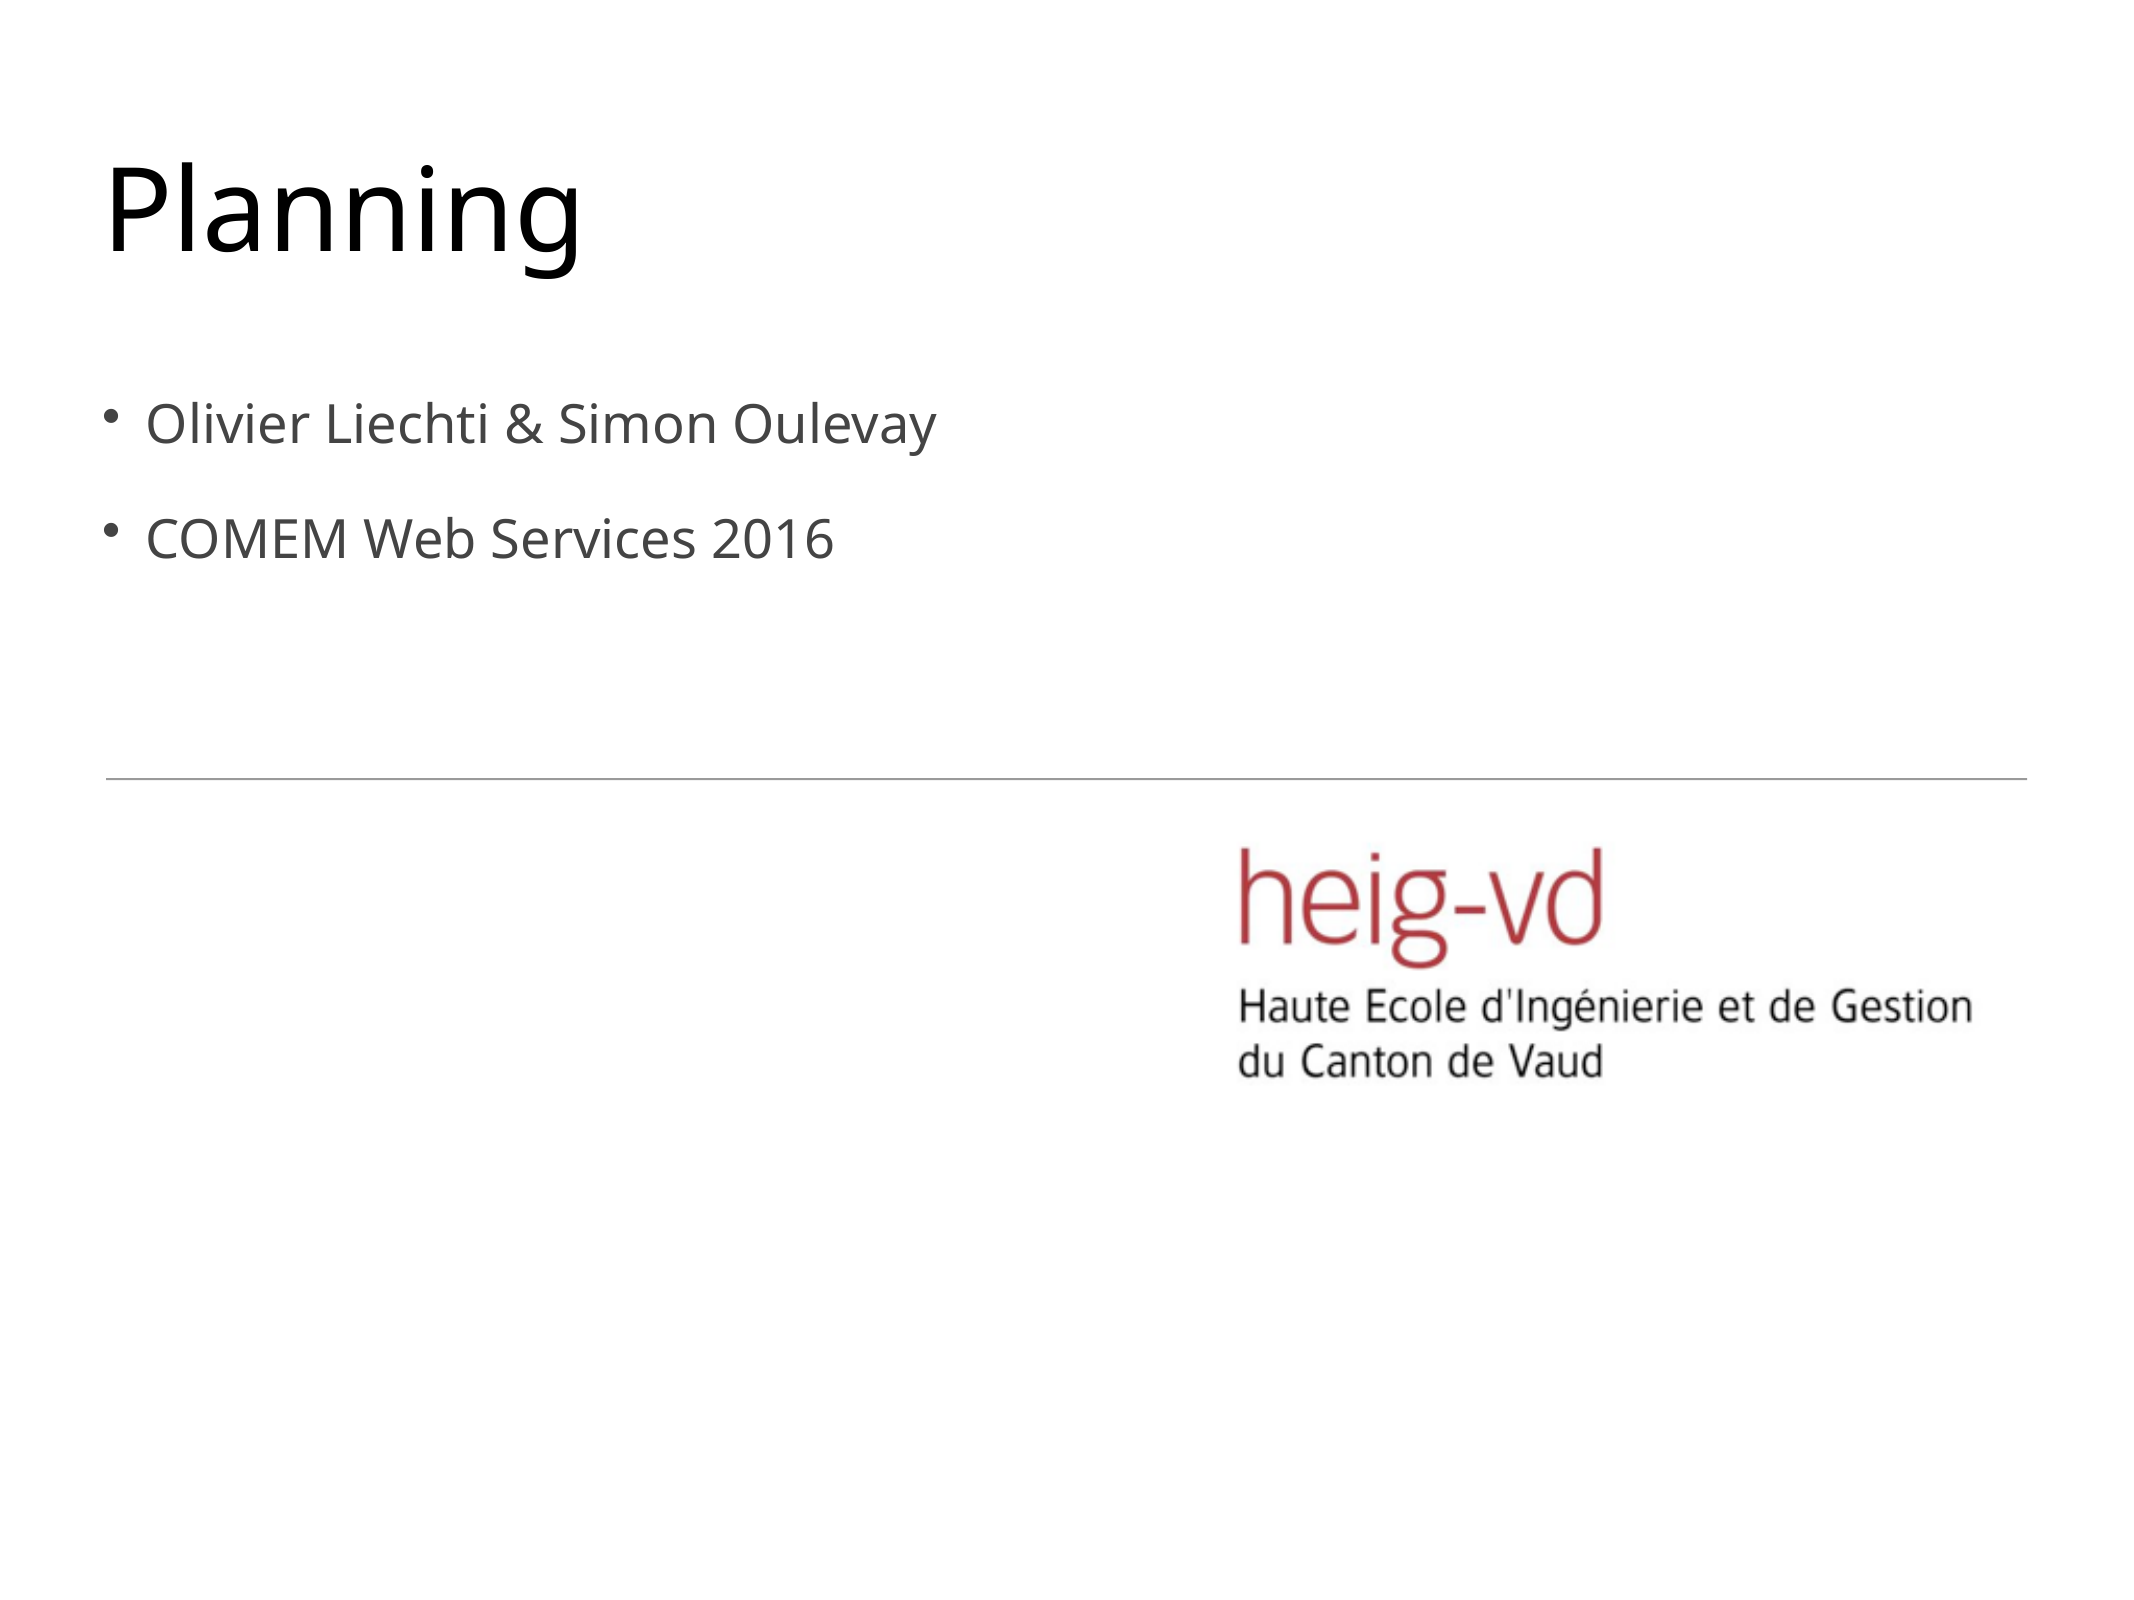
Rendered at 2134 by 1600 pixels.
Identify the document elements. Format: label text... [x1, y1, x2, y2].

subtitle Olivier Liechti & Simon Oulevay COMEM Web Services 2016 [93, 381, 2040, 1459]
title Planning [93, 54, 2040, 284]
